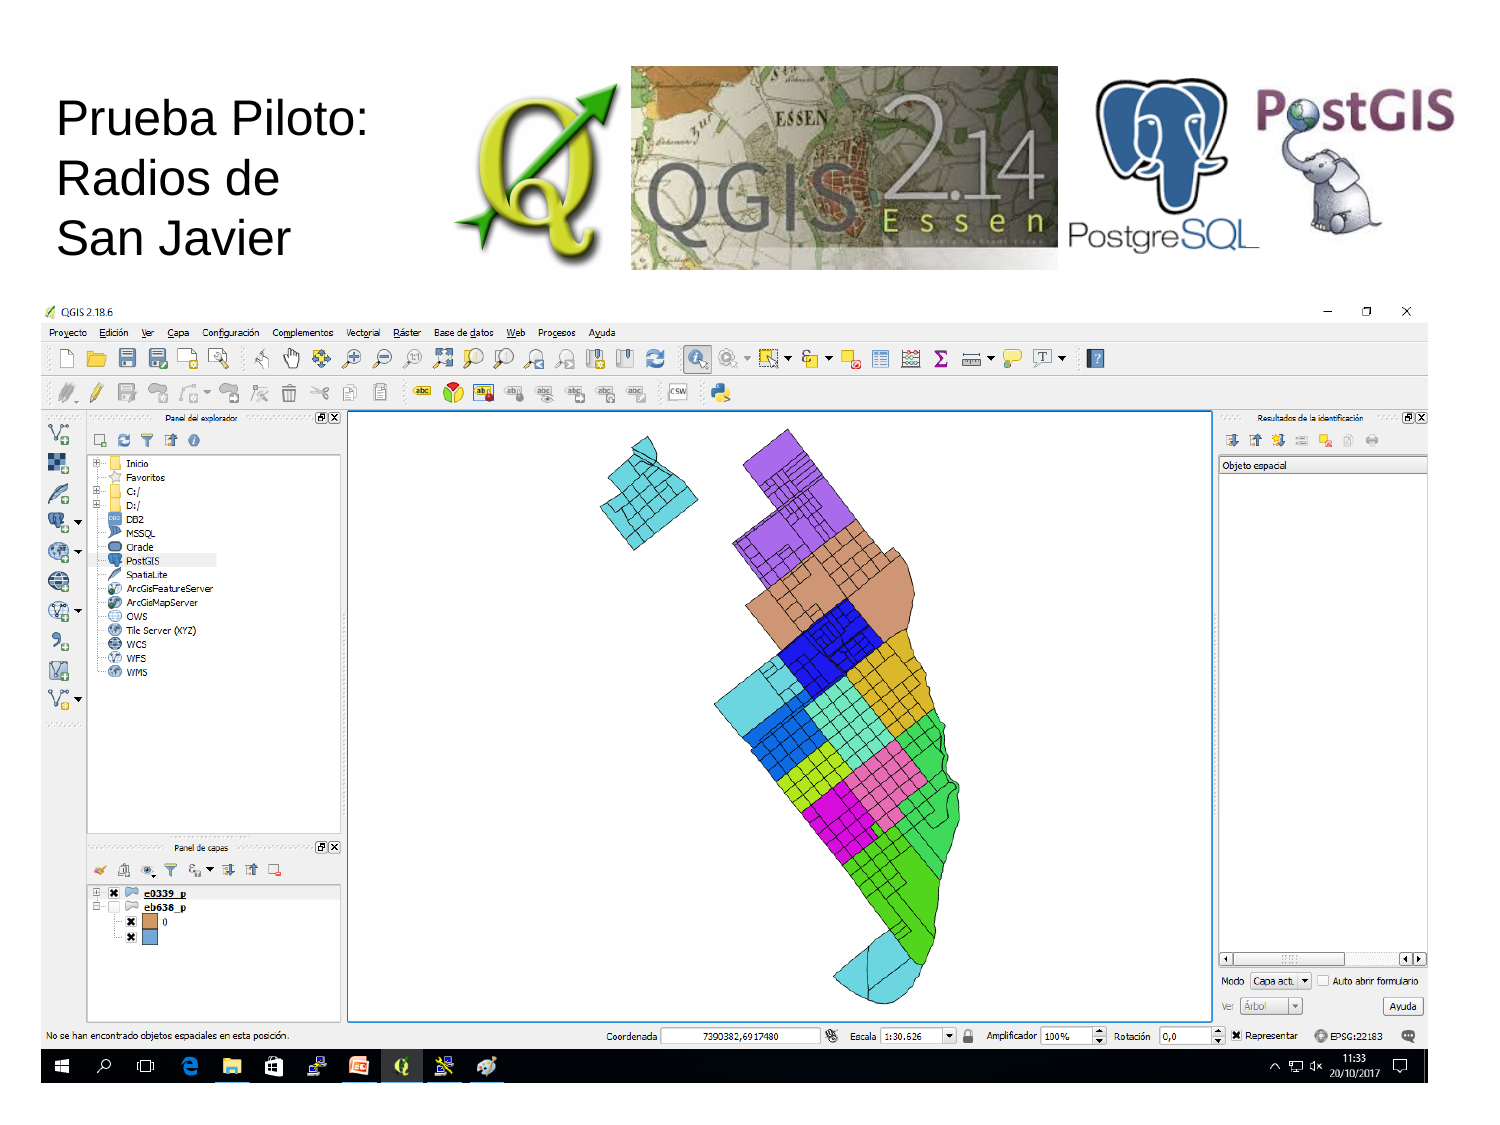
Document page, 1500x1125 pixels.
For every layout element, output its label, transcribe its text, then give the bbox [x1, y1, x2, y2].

picture [631, 66, 1058, 270]
picture [451, 78, 622, 270]
picture [1069, 78, 1465, 254]
picture [41, 302, 1428, 1083]
text_box Prueba Piloto: Radios de San Javier [41, 78, 762, 274]
